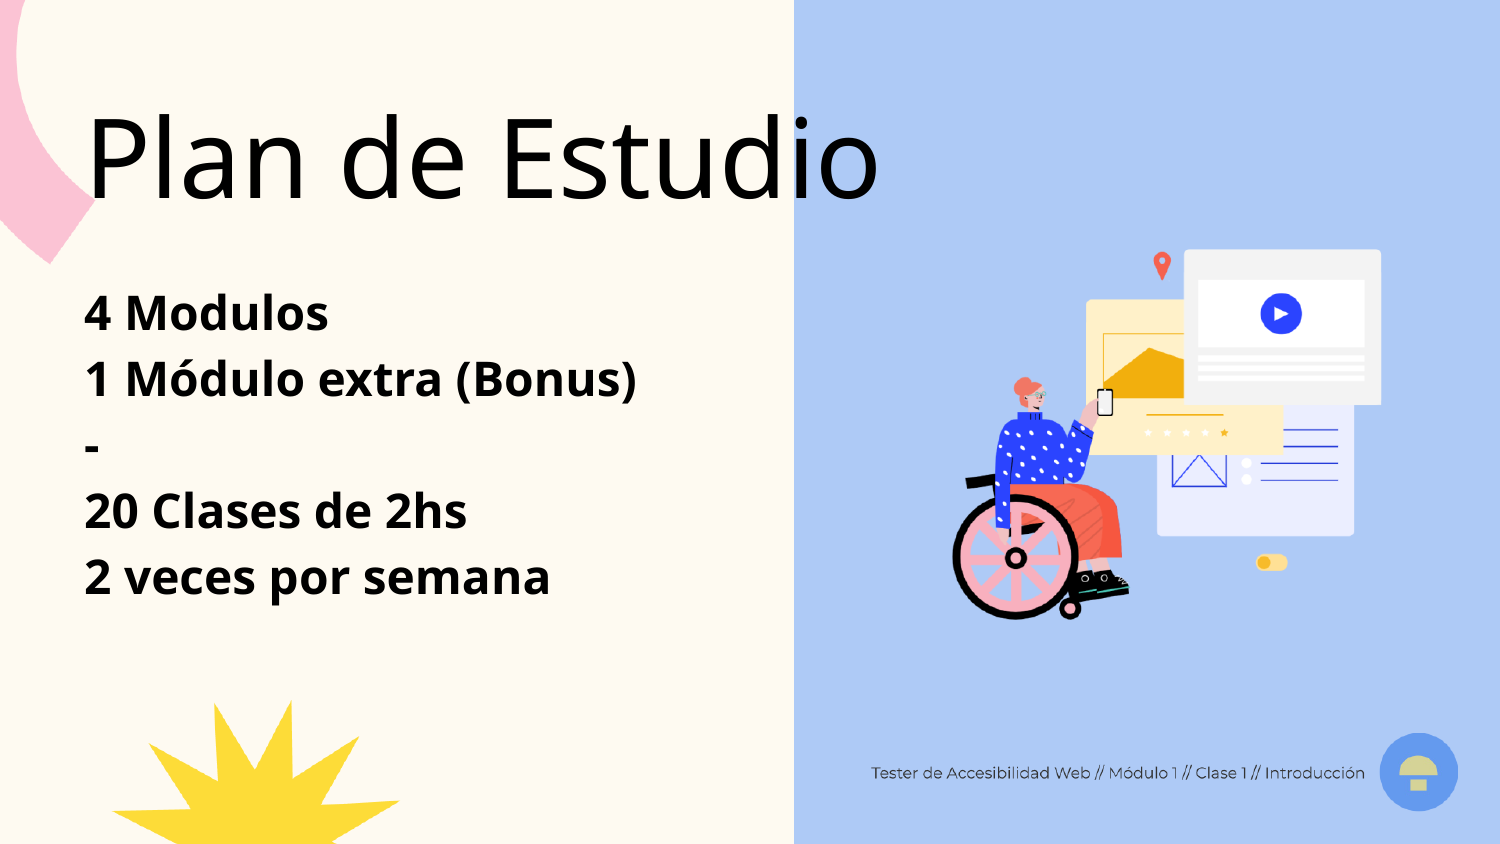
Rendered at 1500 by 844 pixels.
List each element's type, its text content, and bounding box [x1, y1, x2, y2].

picture [0, 0, 1500, 844]
text_box 4 Modulos 1 Módulo extra (Bonus) - 20 Clases de 2hs 2 veces por semana [69, 279, 955, 599]
text_box Plan de Estudio [69, 73, 1173, 237]
